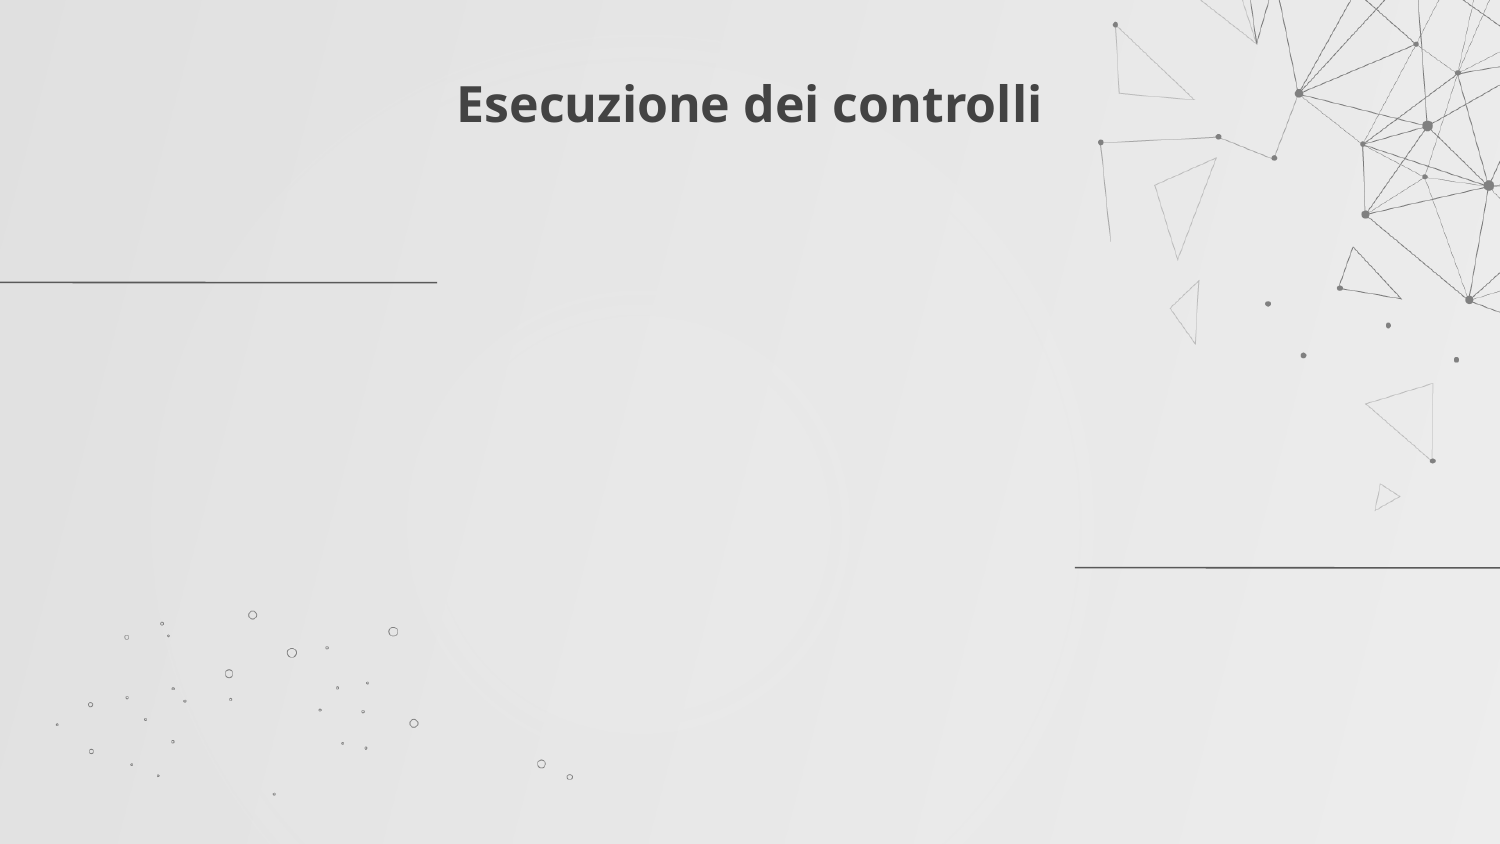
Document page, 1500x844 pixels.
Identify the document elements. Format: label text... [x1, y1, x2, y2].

picture [0, 0, 1500, 844]
title Esecuzione dei controlli [322, 57, 1178, 214]
